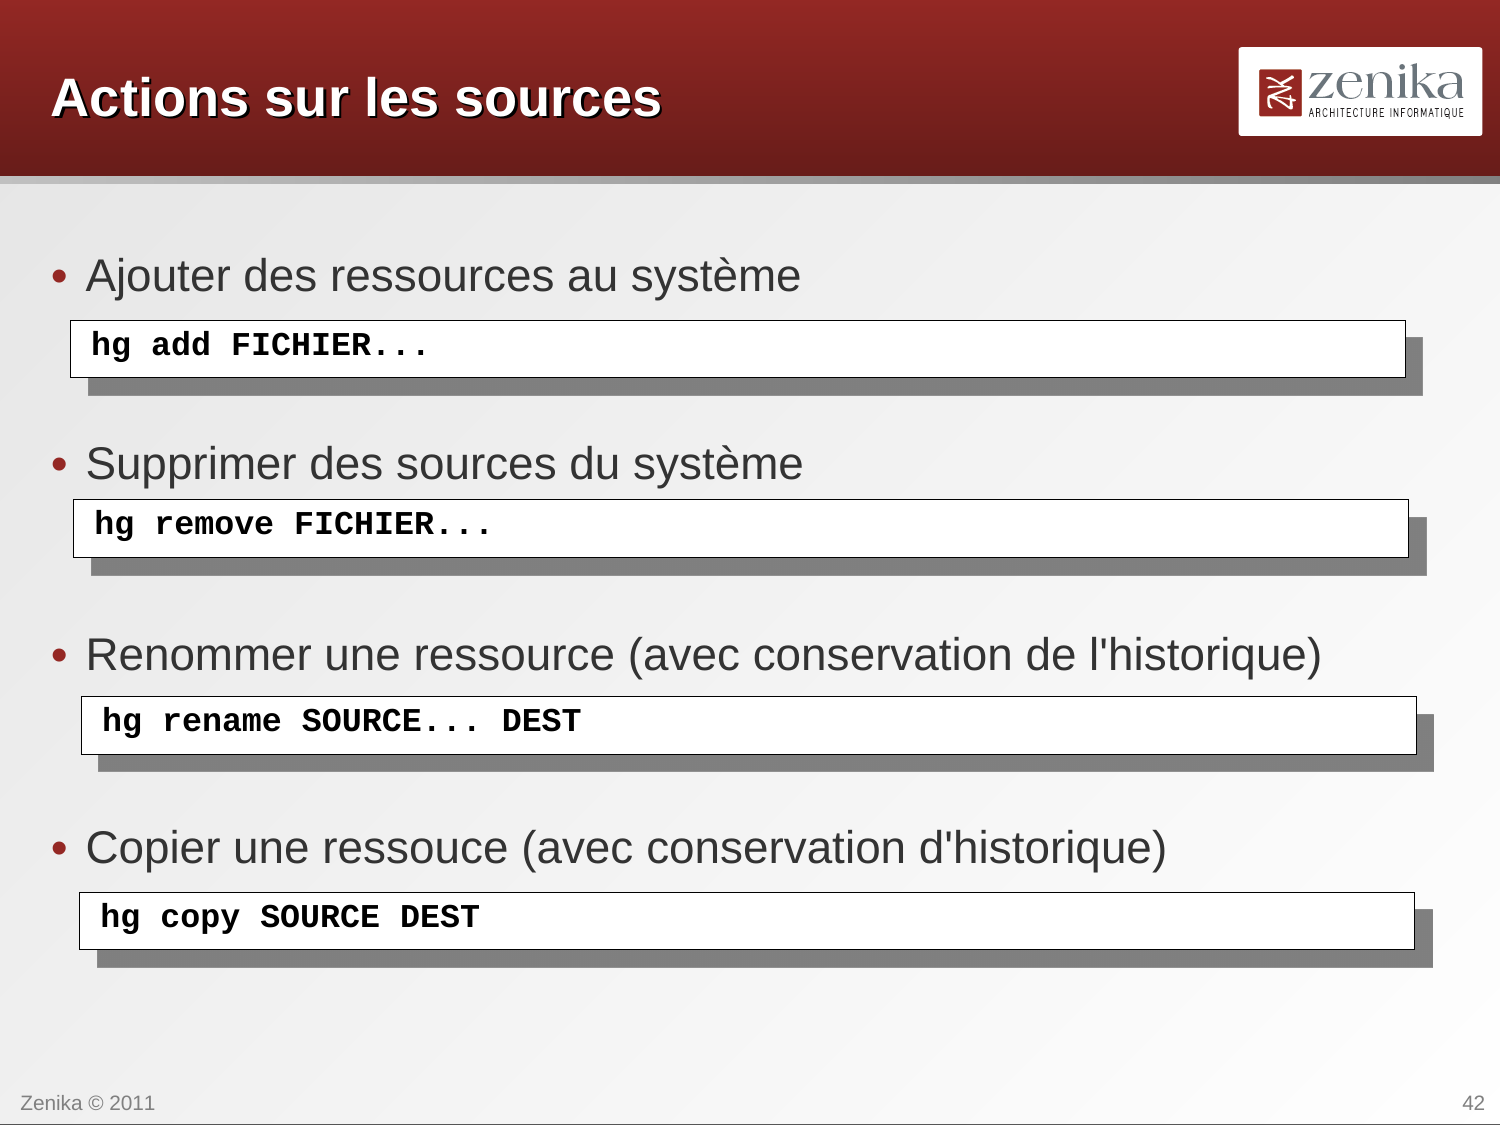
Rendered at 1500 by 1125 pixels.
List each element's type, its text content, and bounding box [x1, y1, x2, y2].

title Actions sur les sources [50, 22, 1206, 172]
text_box hg rename SOURCE... DEST [81, 696, 1417, 755]
list Ajouter des ressources au système Supprimer des sources du système Renommer une ressource (avec conservation de l'historique) Copier une ressouce (avec conservation d'historique) [50, 249, 1435, 1064]
text_box hg copy SOURCE DEST [79, 892, 1415, 950]
text_box hg add FICHIER... [70, 320, 1406, 378]
picture [1257, 58, 1464, 125]
text_box hg remove FICHIER... [73, 499, 1409, 558]
